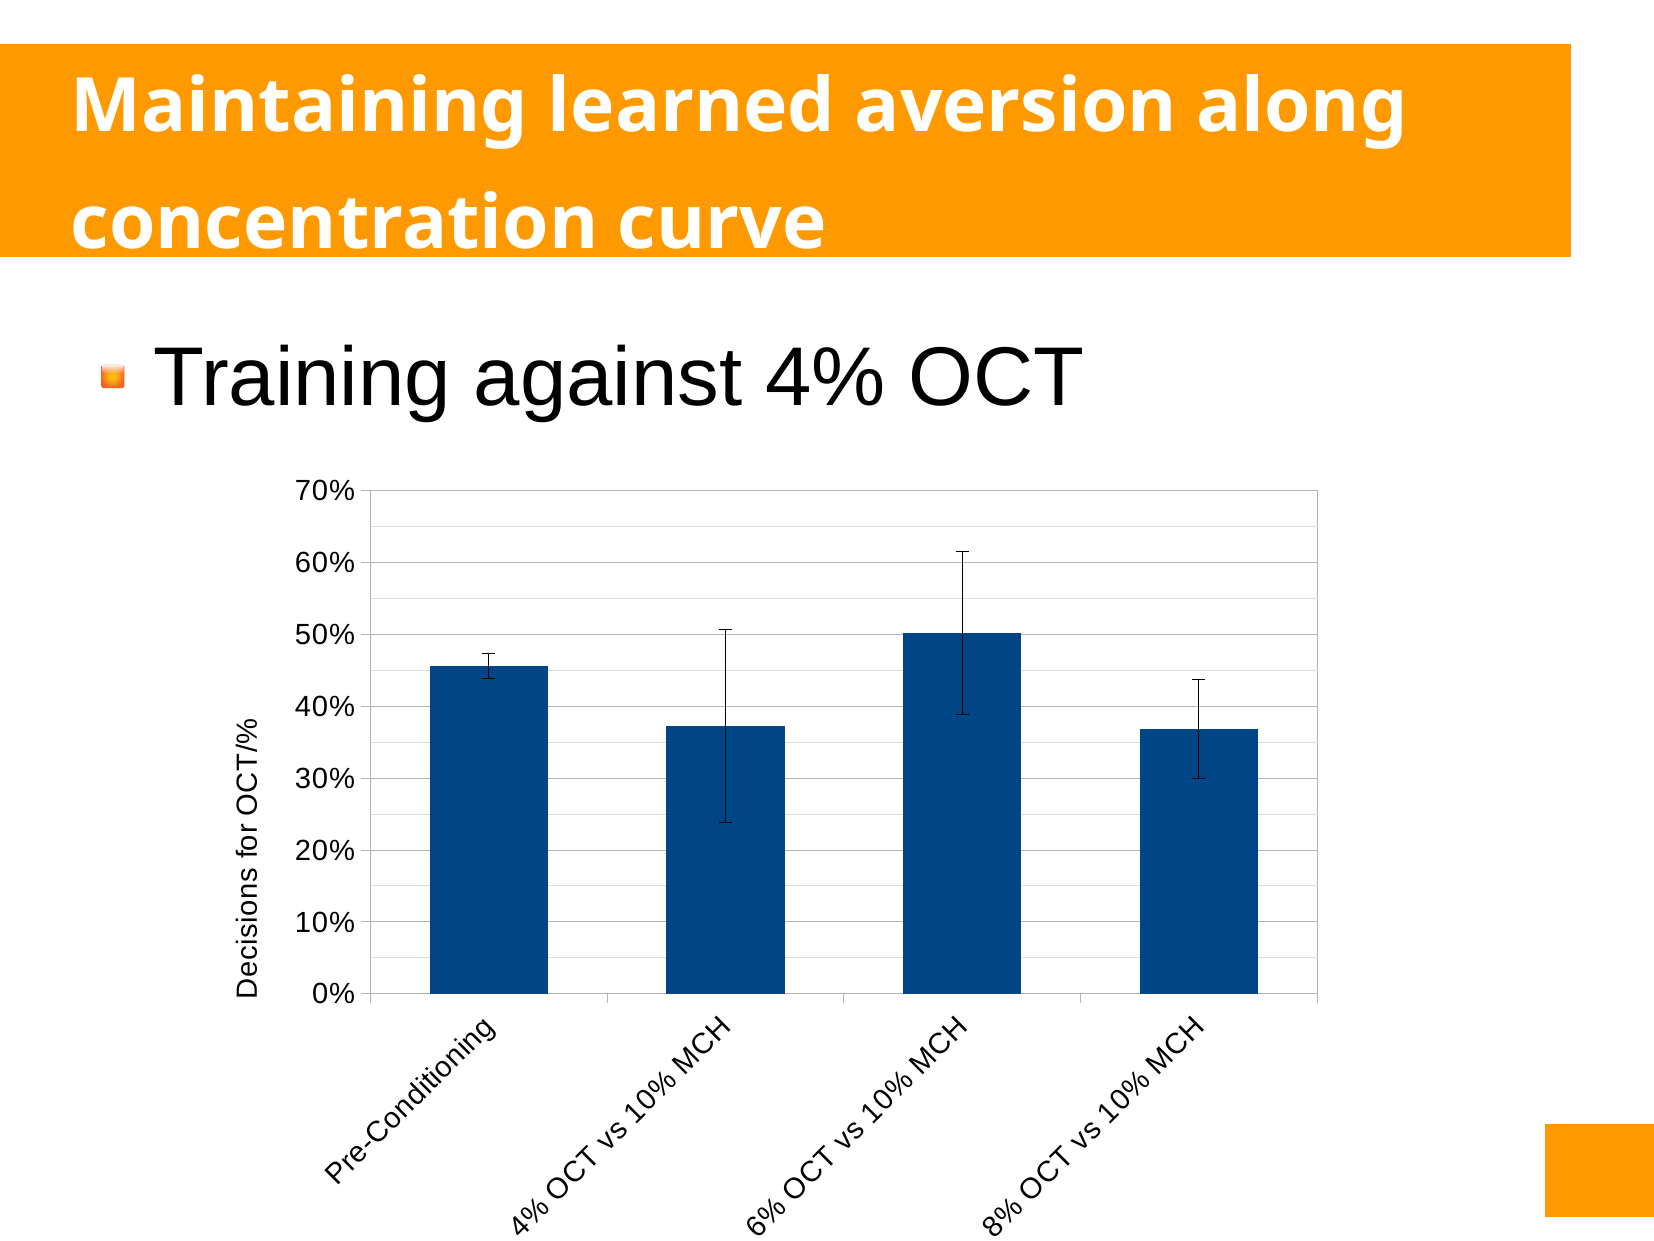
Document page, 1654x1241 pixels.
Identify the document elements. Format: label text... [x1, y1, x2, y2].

chart [195, 458, 1341, 1241]
list Training against 4% OCT [82, 330, 1571, 1096]
text_box [0, 44, 1571, 257]
title Maintaining learned aversion along concentration curve [70, 49, 1559, 257]
text_box [1545, 1124, 1654, 1217]
